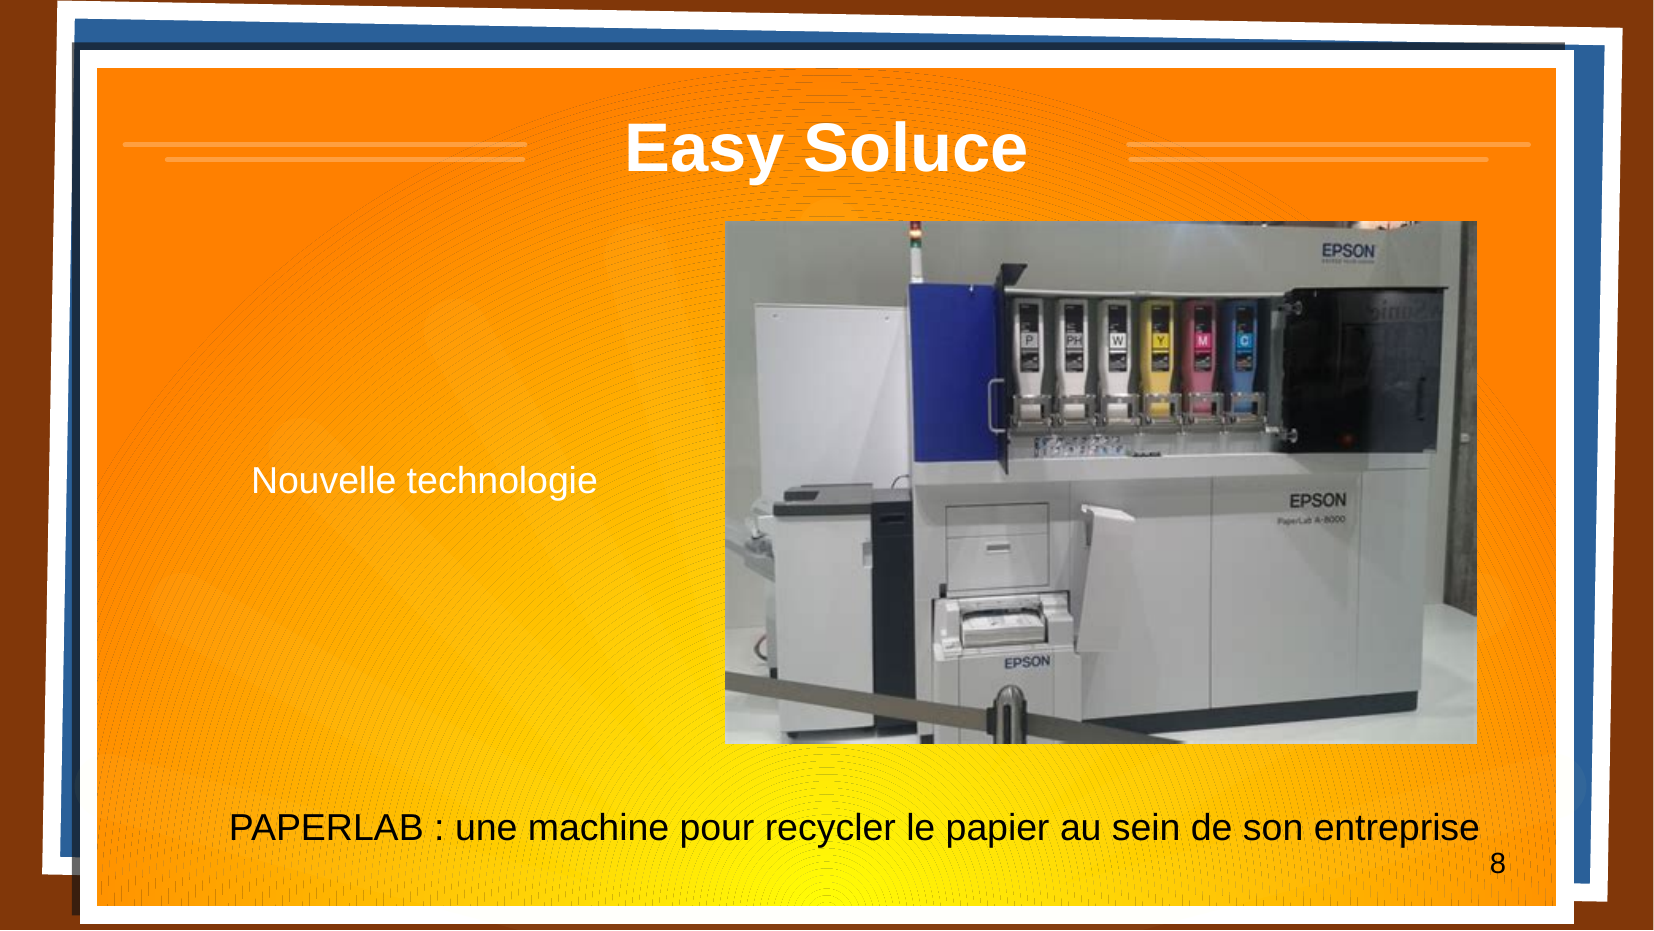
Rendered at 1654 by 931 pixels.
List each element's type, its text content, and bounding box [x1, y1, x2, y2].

text_box PAPERLAB : une machine pour recycler le papier au sein de son entreprise [214, 799, 1506, 857]
title Easy Soluce [531, 73, 1123, 222]
text_box Nouvelle technologie [236, 452, 613, 514]
picture [725, 221, 1477, 745]
